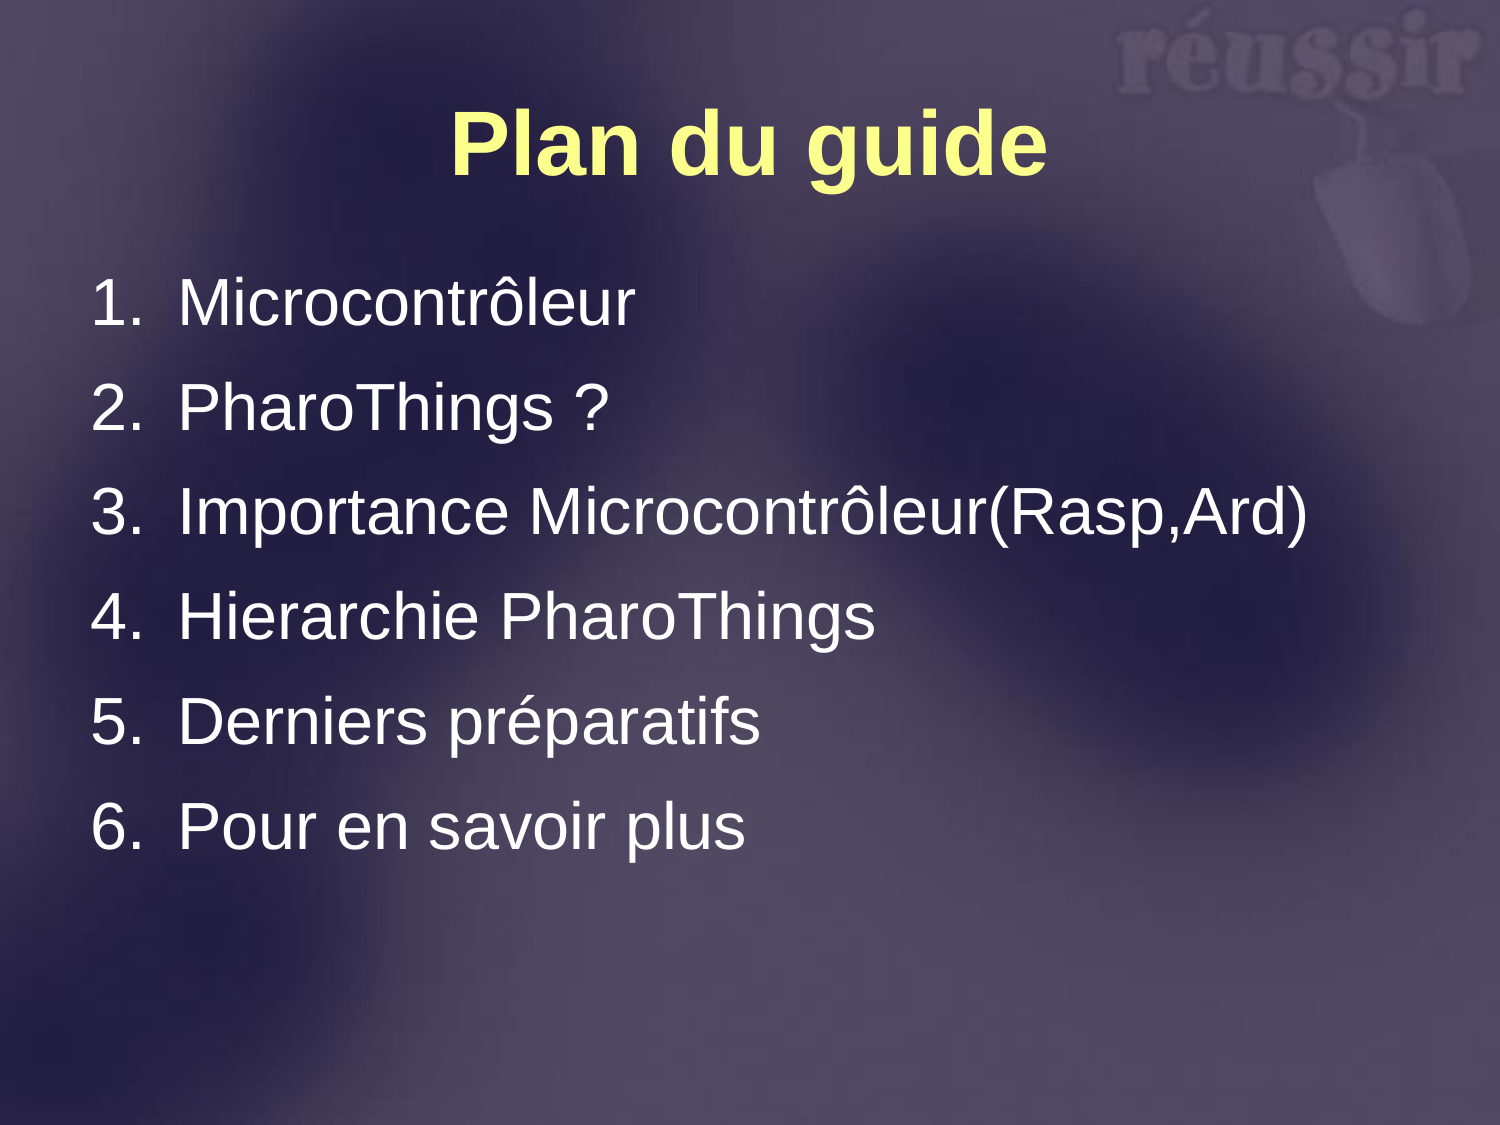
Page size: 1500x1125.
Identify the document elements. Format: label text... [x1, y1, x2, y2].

title Plan du guide [75, 45, 1426, 233]
picture [0, 0, 1500, 1125]
list Microcontrôleur PharoThings ? Importance Microcontrôleur(Rasp,Ard) Hierarchie PharoThings Derniers préparatifs Pour en savoir plus [75, 243, 1426, 905]
